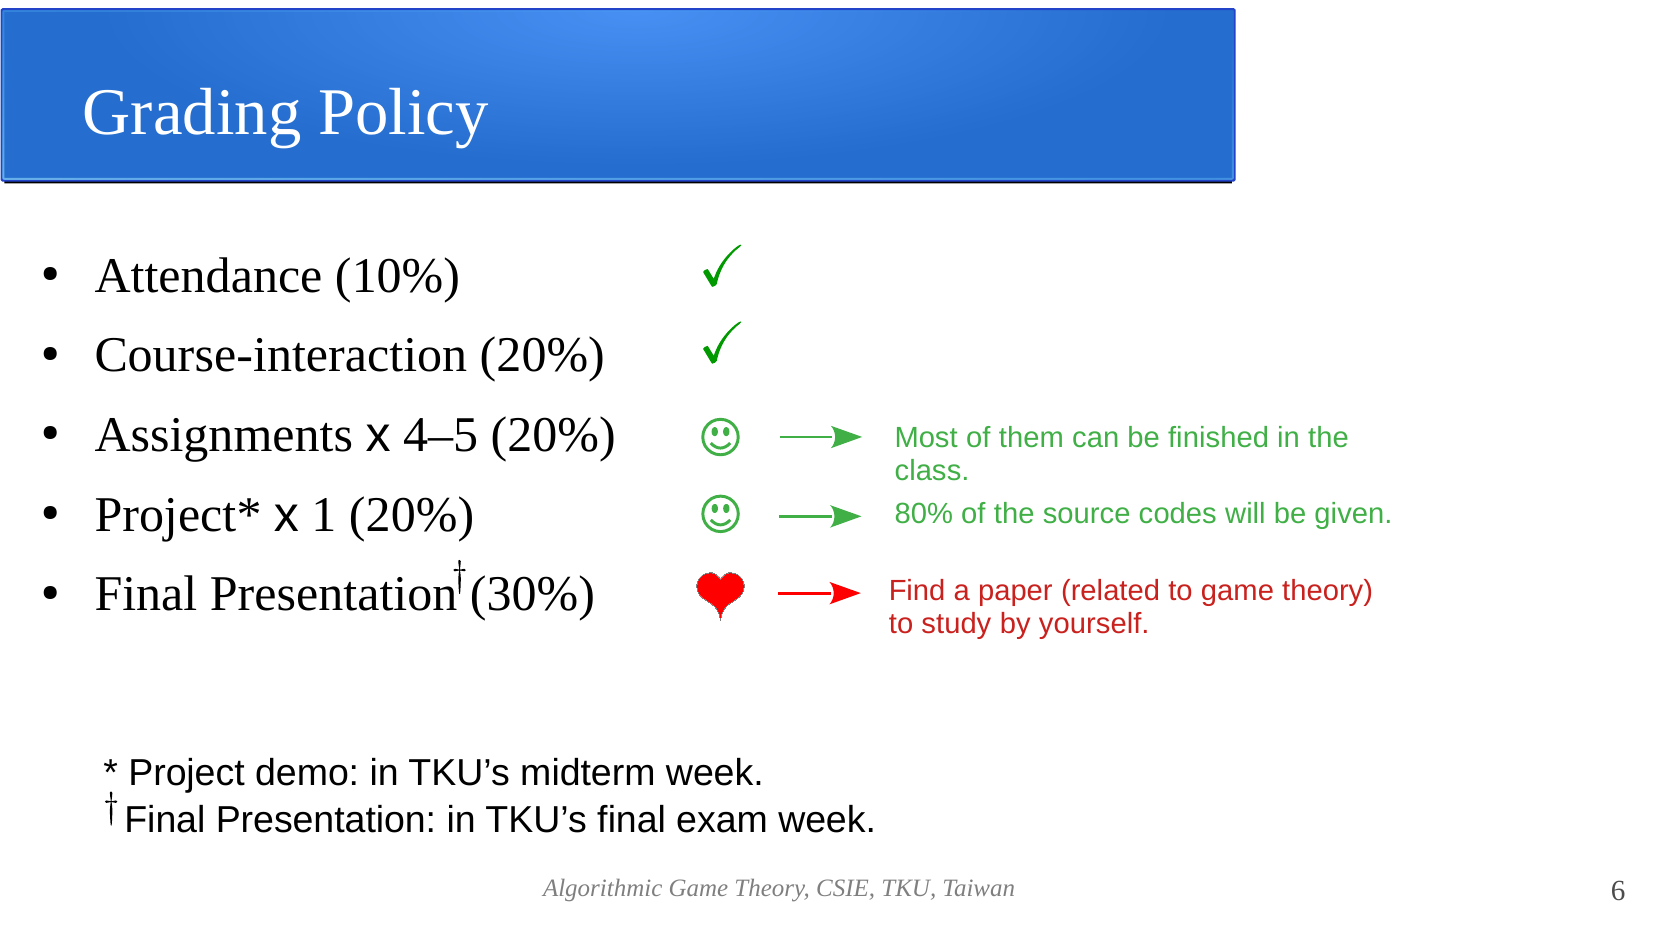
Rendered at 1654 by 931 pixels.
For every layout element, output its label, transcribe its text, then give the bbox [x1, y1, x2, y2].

text_box Most of them can be finished in the class. [879, 413, 1447, 490]
text_box * Project demo: in TKU’s midterm week. [88, 744, 857, 791]
list Attendance (10%) Course-interaction (20%) Assignments x 4–5 (20%) Project* x 1 (20%) Final Presentation (30%) [23, 248, 1512, 869]
text_box 80% of the source codes will be given. [879, 490, 1447, 550]
picture [449, 558, 468, 596]
title Grading Policy [82, 29, 1312, 196]
picture [696, 319, 744, 366]
text_box Find a paper (related to game theory) to study by yourself. [874, 566, 1418, 648]
text_box [696, 572, 745, 621]
picture [696, 242, 744, 289]
picture [101, 790, 119, 828]
text_box Final Presentation: in TKU’s final exam week. [88, 791, 934, 857]
